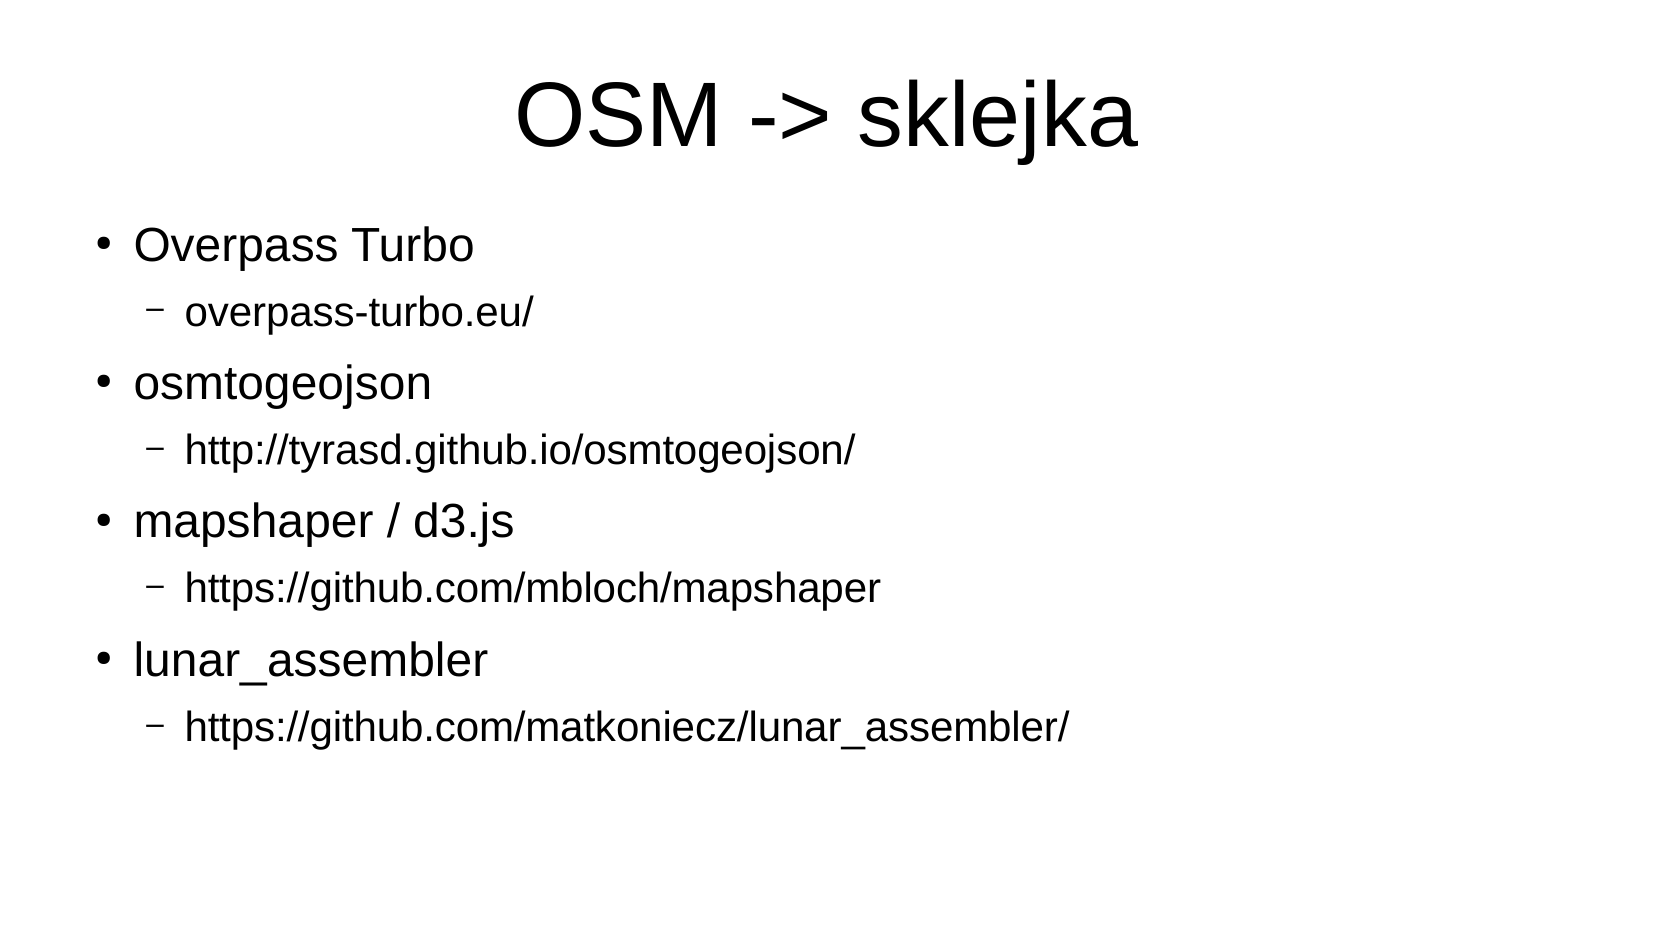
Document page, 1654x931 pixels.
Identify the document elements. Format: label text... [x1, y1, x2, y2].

title OSM -> sklejka [82, 37, 1571, 193]
list Overpass Turbo overpass-turbo.eu/ osmtogeojson http://tyrasd.github.io/osmtogeojson/ mapshaper / d3.js https://github.com/mbloch/mapshaper lunar_assembler https://github.com/matkoniecz/lunar_assembler/ [82, 217, 1571, 757]
